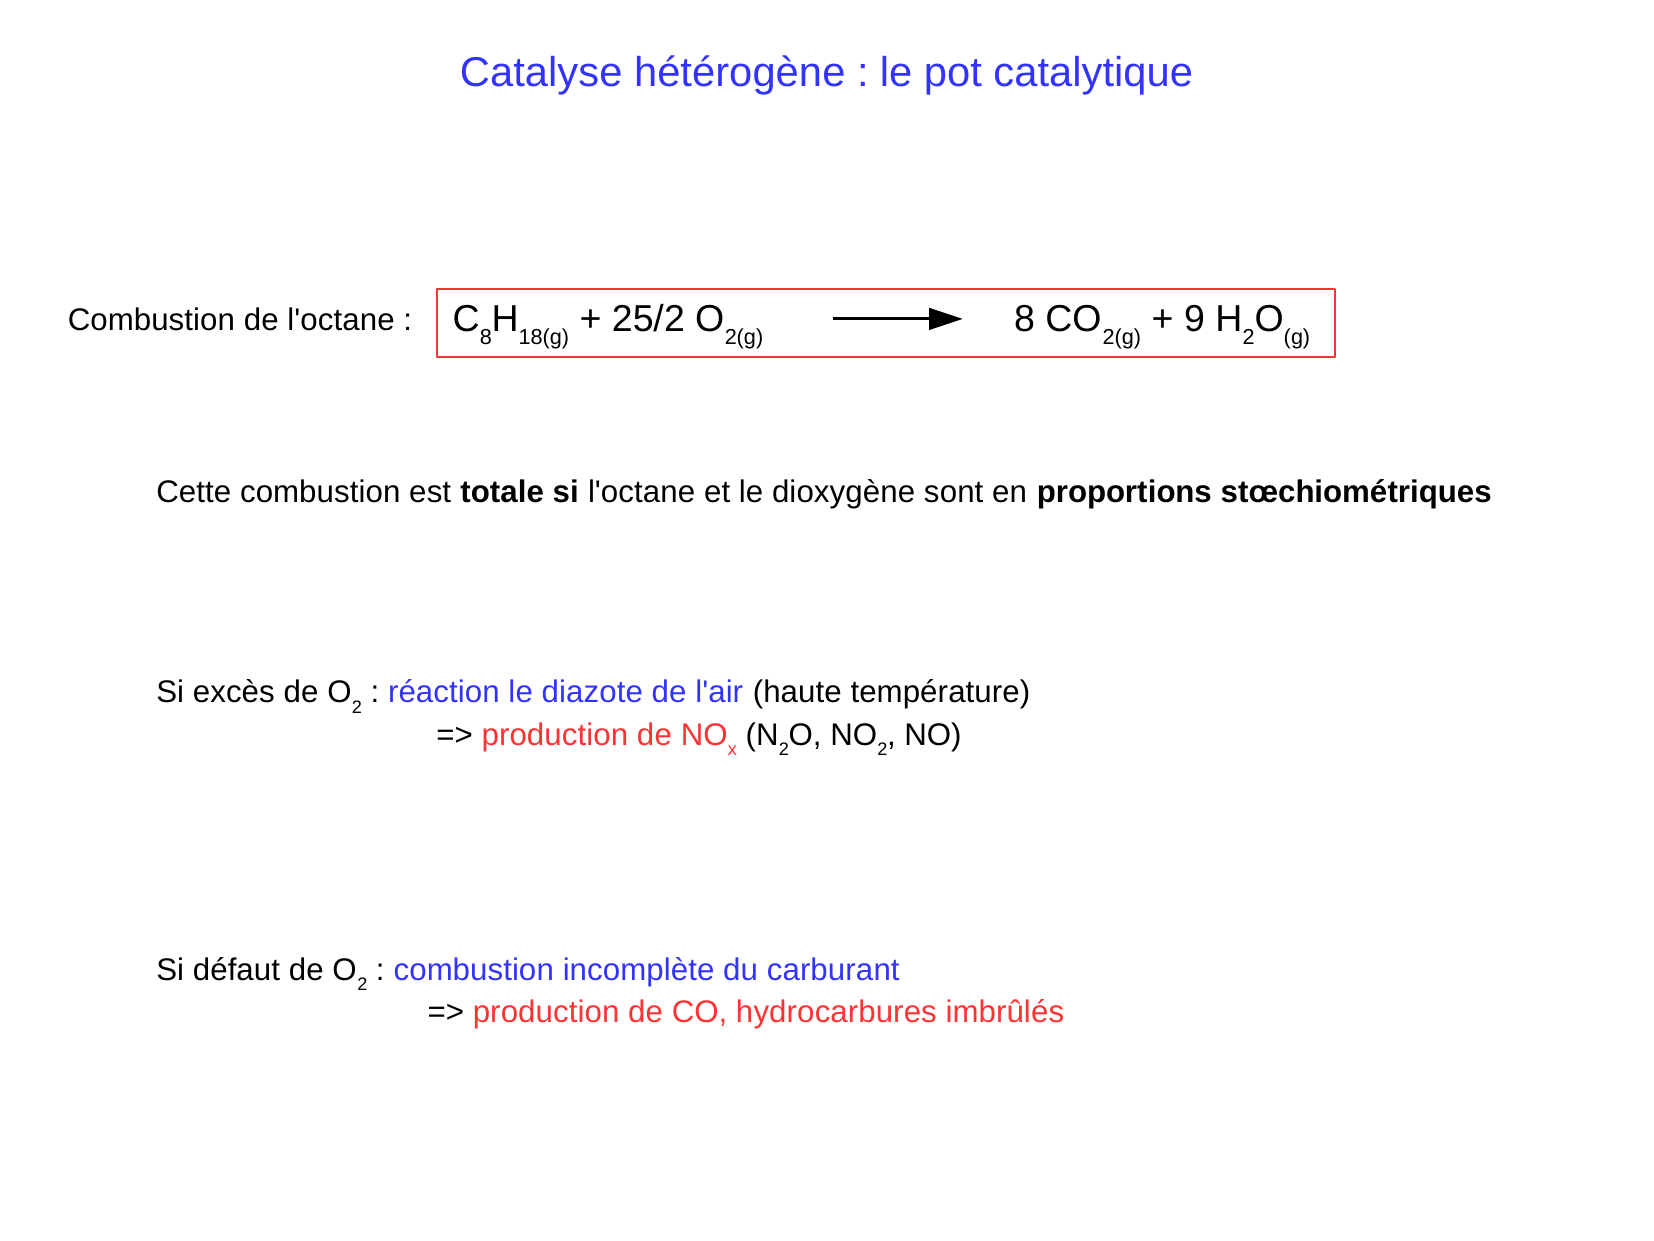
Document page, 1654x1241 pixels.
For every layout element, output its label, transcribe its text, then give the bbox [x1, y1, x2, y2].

text_box Si défaut de O2 : combustion incomplète du carburant => production de CO, hydrocarbures imbrûlés [141, 944, 1123, 1053]
title Catalyse hétérogène : le pot catalytique [82, 48, 1571, 96]
text_box Si excès de O2 : réaction le diazote de l'air (haute température) => production de NOx (N2O, NO2, NO) [141, 667, 1111, 767]
text_box Cette combustion est totale si l'octane et le dioxygène sont en proportions stœchiométriques [141, 466, 1524, 518]
text_box C8H18(g) + 25/2 O2(g) 8 CO2(g) + 9 H2O(g) [437, 289, 1335, 356]
text_box Combustion de l'octane : [53, 295, 436, 353]
